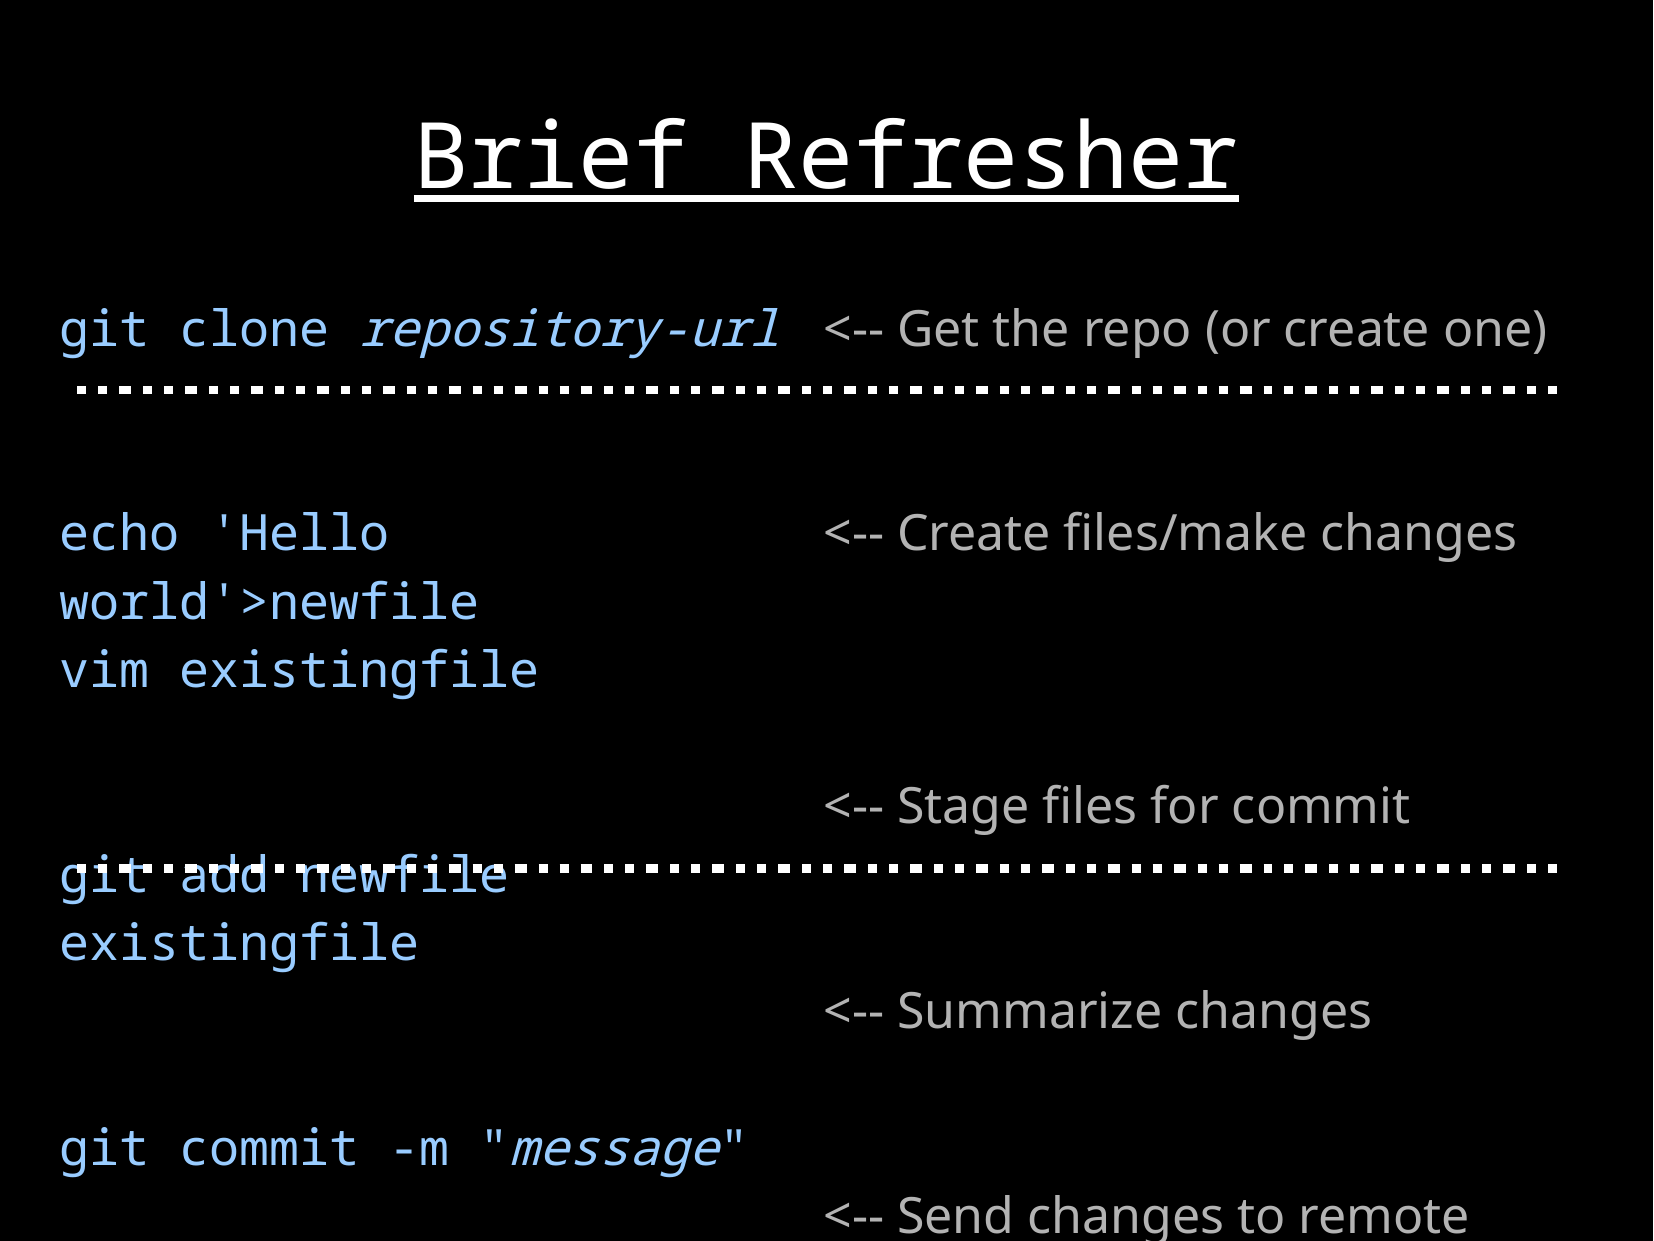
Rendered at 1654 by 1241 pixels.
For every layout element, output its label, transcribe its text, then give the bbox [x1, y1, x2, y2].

table_header <-- Get the repo (or create one) <-- Create files/make changes <-- Stage files for commit <-- Summarize changes <-- Send changes to remote [809, 285, 1653, 1241]
table_header git clone repository-url echo 'Hello world'>newfile vim existingfile git add newfile existingfile git commit -m "message" git push [45, 285, 809, 1241]
title Brief Refresher [82, 49, 1571, 257]
